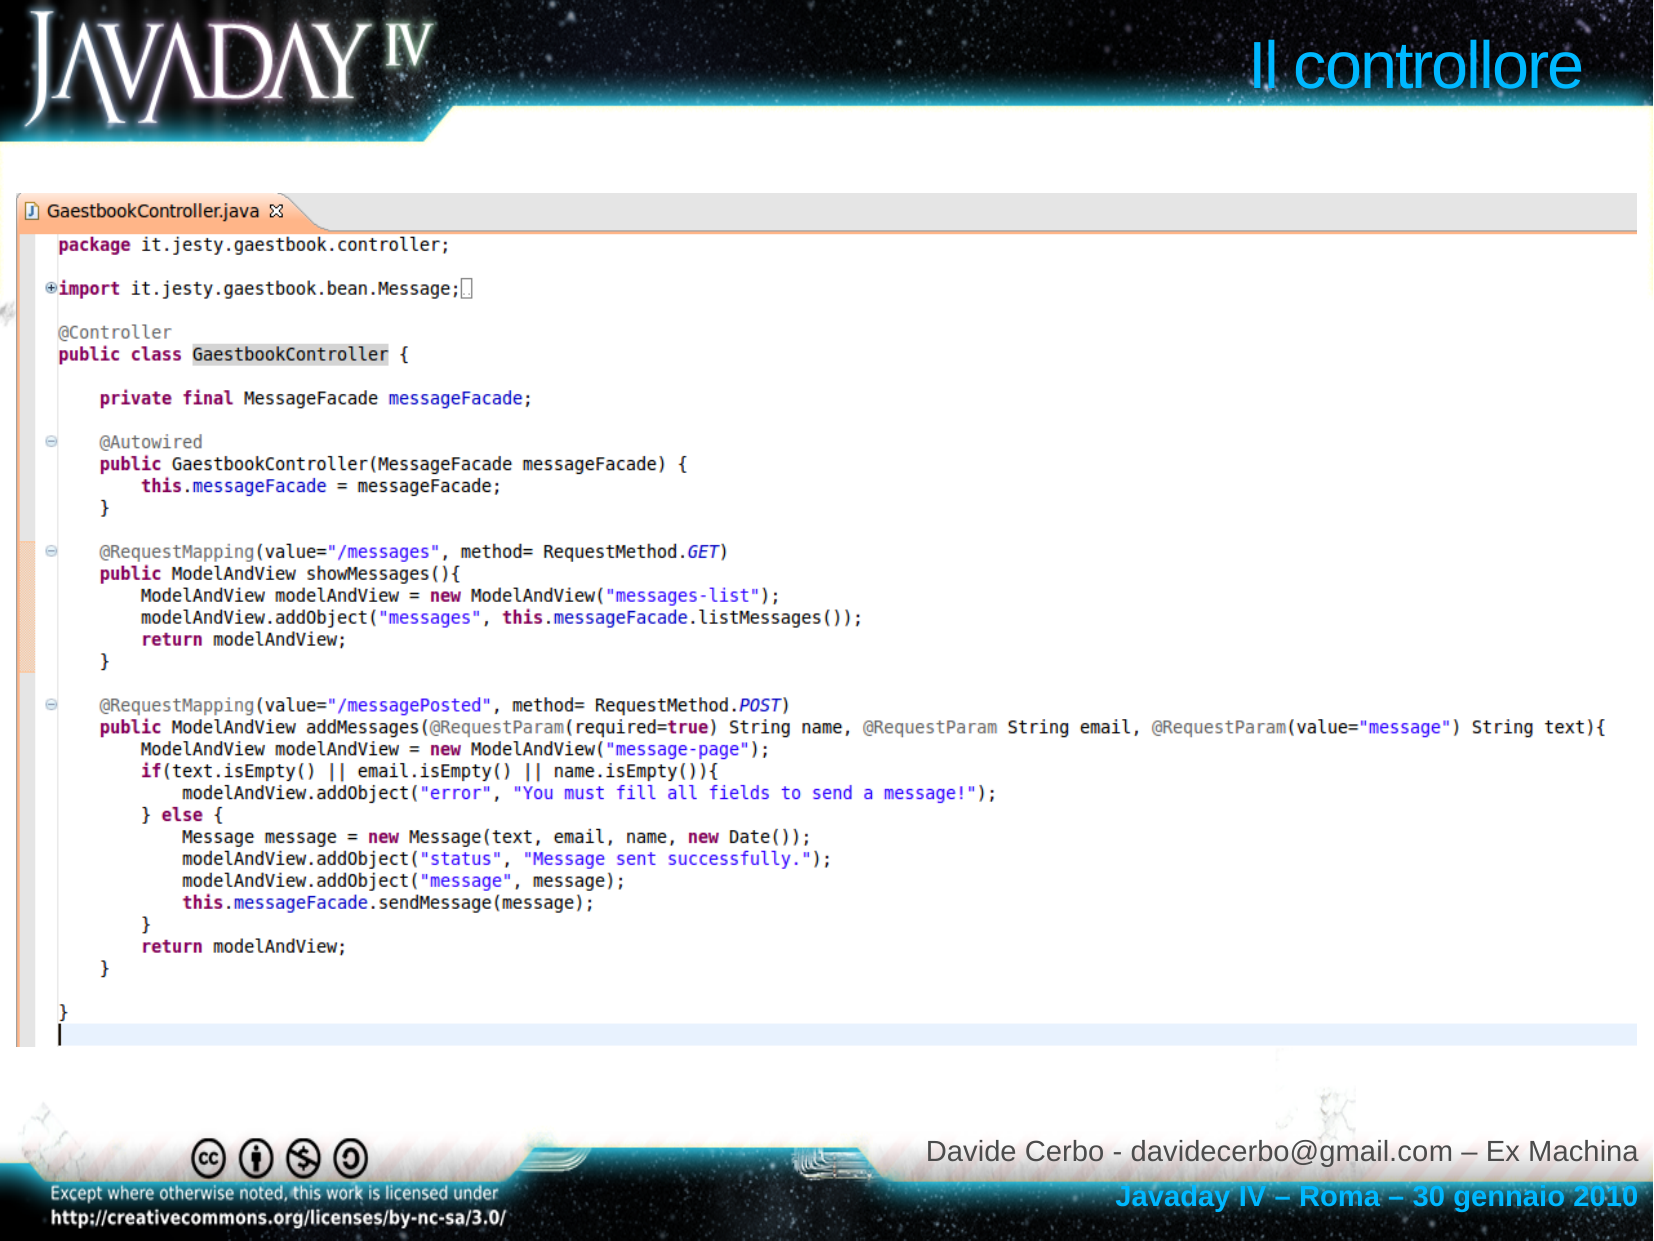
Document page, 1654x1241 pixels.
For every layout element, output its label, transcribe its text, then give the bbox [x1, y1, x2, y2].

picture [0, 0, 1653, 1241]
title Il controllore [108, 0, 1585, 169]
